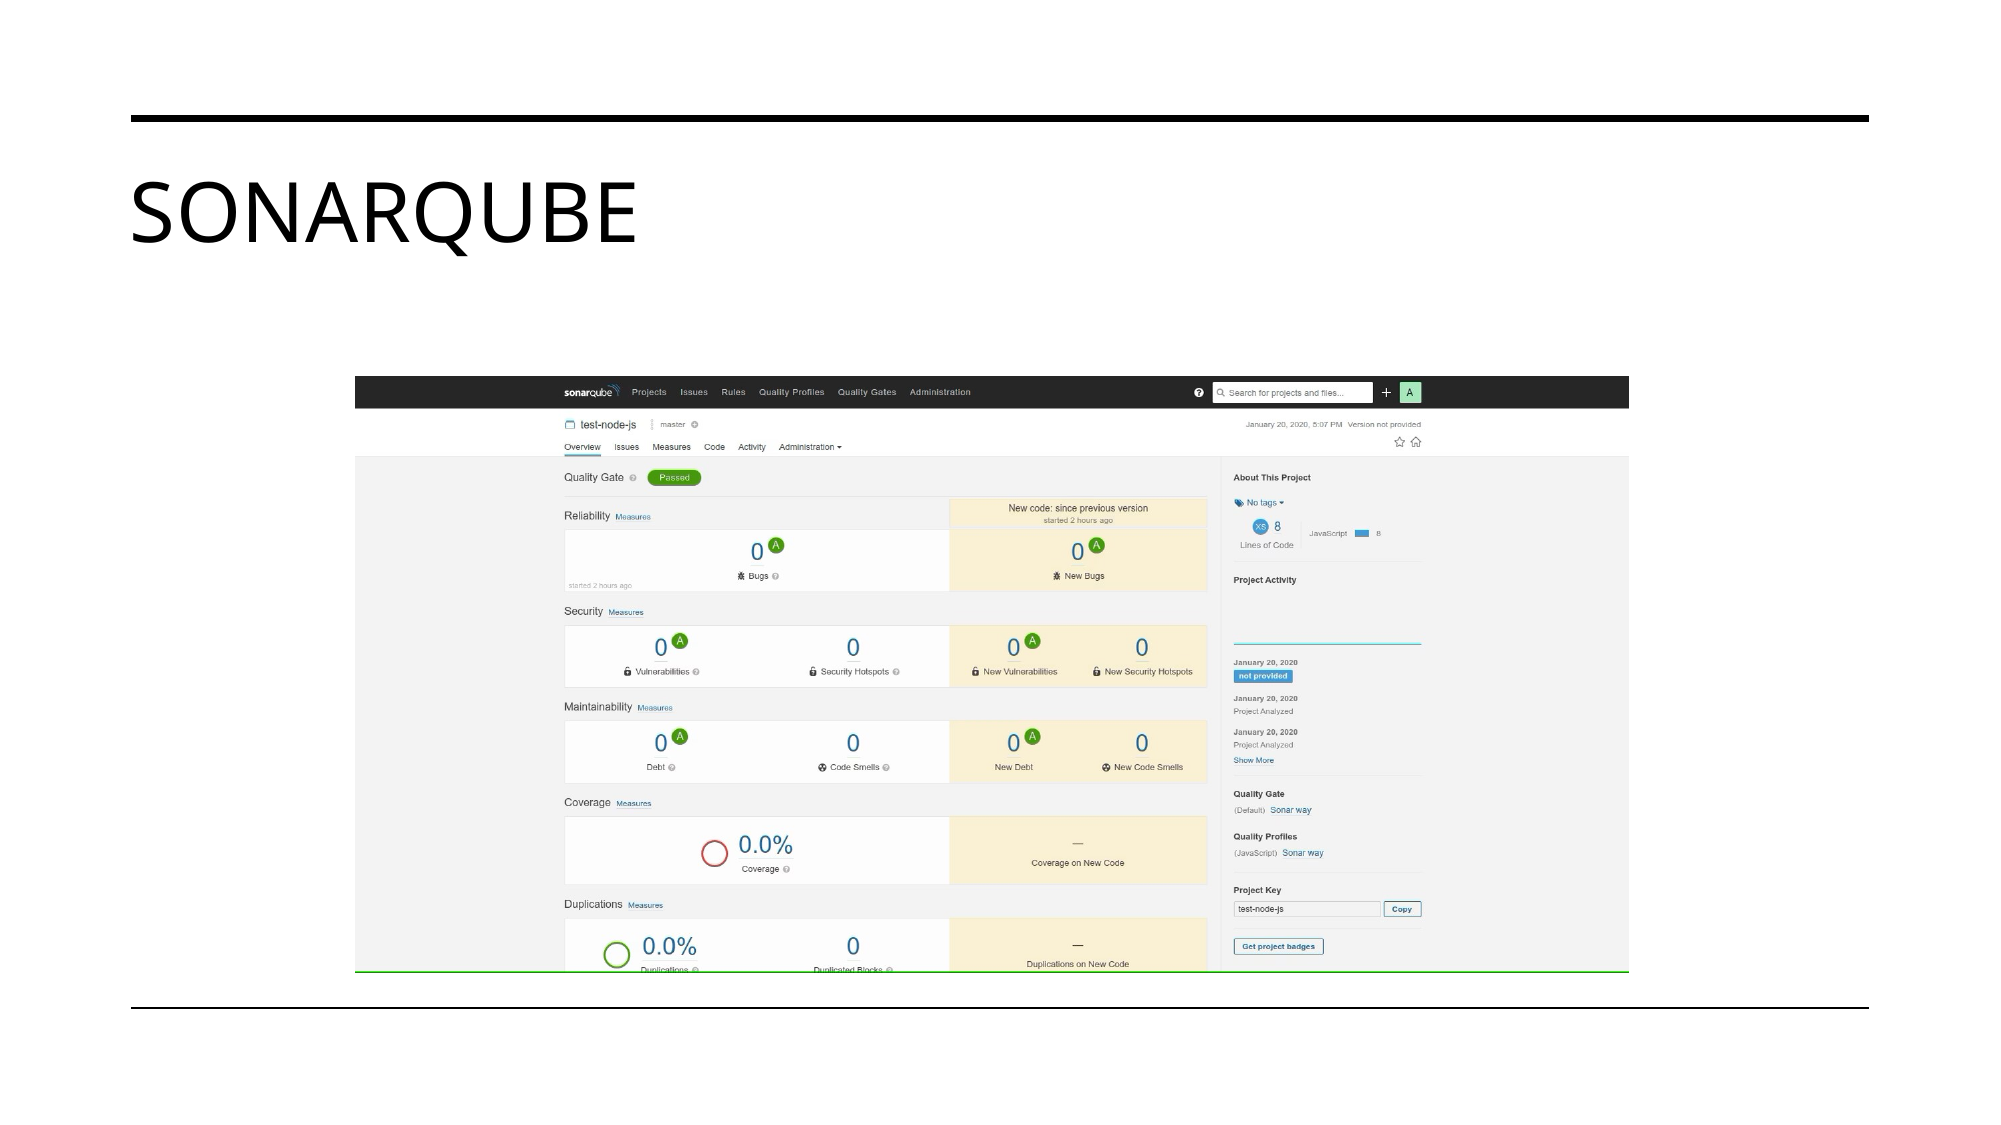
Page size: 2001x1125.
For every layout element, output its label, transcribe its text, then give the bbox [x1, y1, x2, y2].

title SONARQUBE [114, 151, 1869, 377]
picture [355, 376, 1629, 973]
